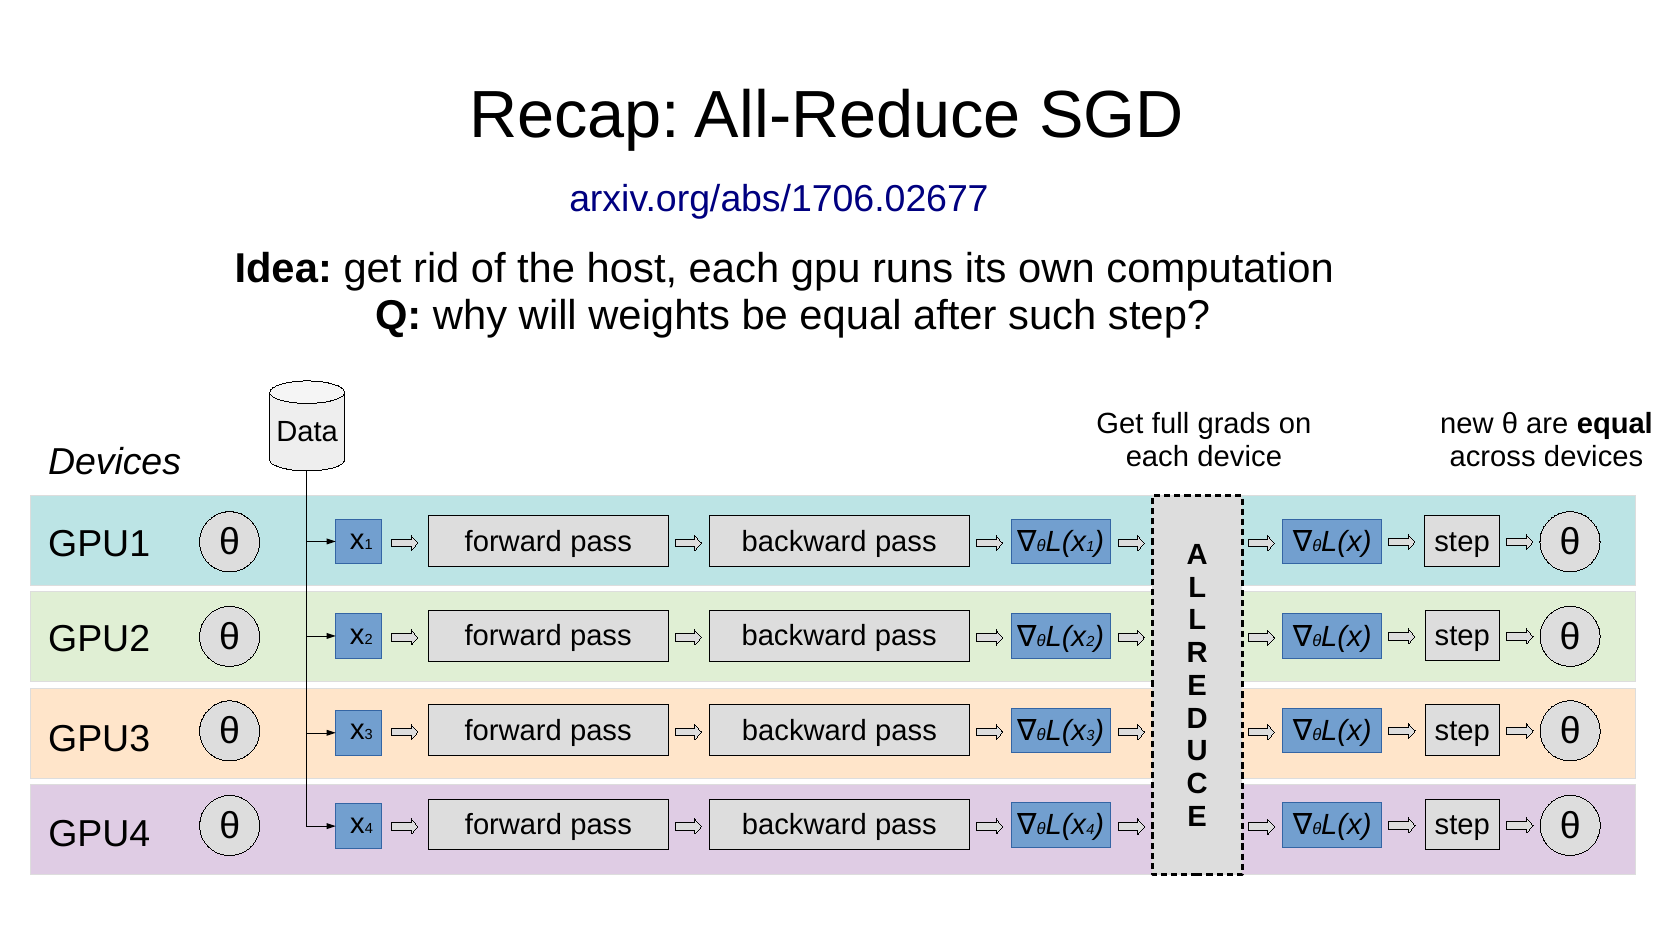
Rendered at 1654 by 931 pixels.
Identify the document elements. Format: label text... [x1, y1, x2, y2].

text_box [30, 688, 306, 779]
text_box GPU3 [33, 710, 226, 768]
text_box forward pass [428, 799, 669, 850]
text_box θ [199, 511, 260, 572]
text_box [307, 784, 1152, 875]
text_box backward pass [709, 799, 970, 850]
text_box forward pass [428, 515, 669, 567]
text_box forward pass [428, 610, 669, 662]
text_box [30, 495, 306, 586]
text_box ∇θL(x4) [1011, 802, 1111, 848]
text_box x2 [335, 610, 395, 686]
text_box ∇θL(x) [1282, 802, 1382, 848]
text_box Data [269, 394, 345, 471]
text_box Idea: get rid of the host, each gpu runs its own computation Q: why will weights be equal after such step? [219, 237, 1366, 346]
text_box Get full grads on each device [1081, 399, 1327, 481]
text_box [307, 688, 1152, 779]
text_box ∇θL(x) [1282, 519, 1382, 564]
text_box θ [1540, 700, 1601, 761]
text_box [1243, 784, 1636, 875]
text_box GPU4 [33, 804, 226, 862]
text_box [307, 734, 335, 779]
text_box step [1425, 610, 1500, 661]
text_box [30, 591, 306, 682]
text_box ∇θL(x) [1282, 613, 1382, 659]
text_box x3 [335, 705, 395, 781]
text_box Devices [33, 432, 226, 490]
text_box new θ are equal across devices [1424, 399, 1654, 481]
text_box x1 [335, 516, 395, 592]
text_box ∇θL(x2) [1011, 613, 1111, 659]
text_box GPU2 [33, 609, 225, 667]
text_box step [1425, 799, 1500, 850]
text_box backward pass [709, 610, 970, 662]
text_box θ [199, 606, 260, 667]
text_box GPU1 [33, 515, 226, 573]
text_box θ [1540, 606, 1601, 667]
text_box backward pass [709, 704, 970, 756]
title Recap: All-Reduce SGD [82, 37, 1571, 193]
text_box [1243, 495, 1636, 586]
text_box ∇θL(x3) [1011, 708, 1111, 753]
text_box [1243, 688, 1636, 779]
text_box [30, 784, 335, 875]
text_box θ [199, 700, 260, 761]
text_box [307, 542, 335, 586]
text_box step [1424, 515, 1500, 567]
text_box [307, 591, 1152, 682]
text_box A L L R E D U C E [1152, 495, 1243, 875]
text_box ∇θL(x1) [1011, 519, 1111, 564]
text_box forward pass [428, 704, 669, 756]
text_box θ [199, 795, 260, 856]
text_box θ [1539, 511, 1601, 572]
text_box ∇θL(x) [1282, 708, 1382, 753]
text_box θ [1540, 795, 1601, 856]
text_box backward pass [709, 515, 970, 567]
text_box [1243, 591, 1636, 682]
text_box x4 [335, 799, 395, 875]
text_box [307, 637, 335, 682]
text_box step [1425, 704, 1500, 756]
text_box [307, 495, 1152, 586]
text_box arxiv.org/abs/1706.02677 [498, 170, 1060, 228]
